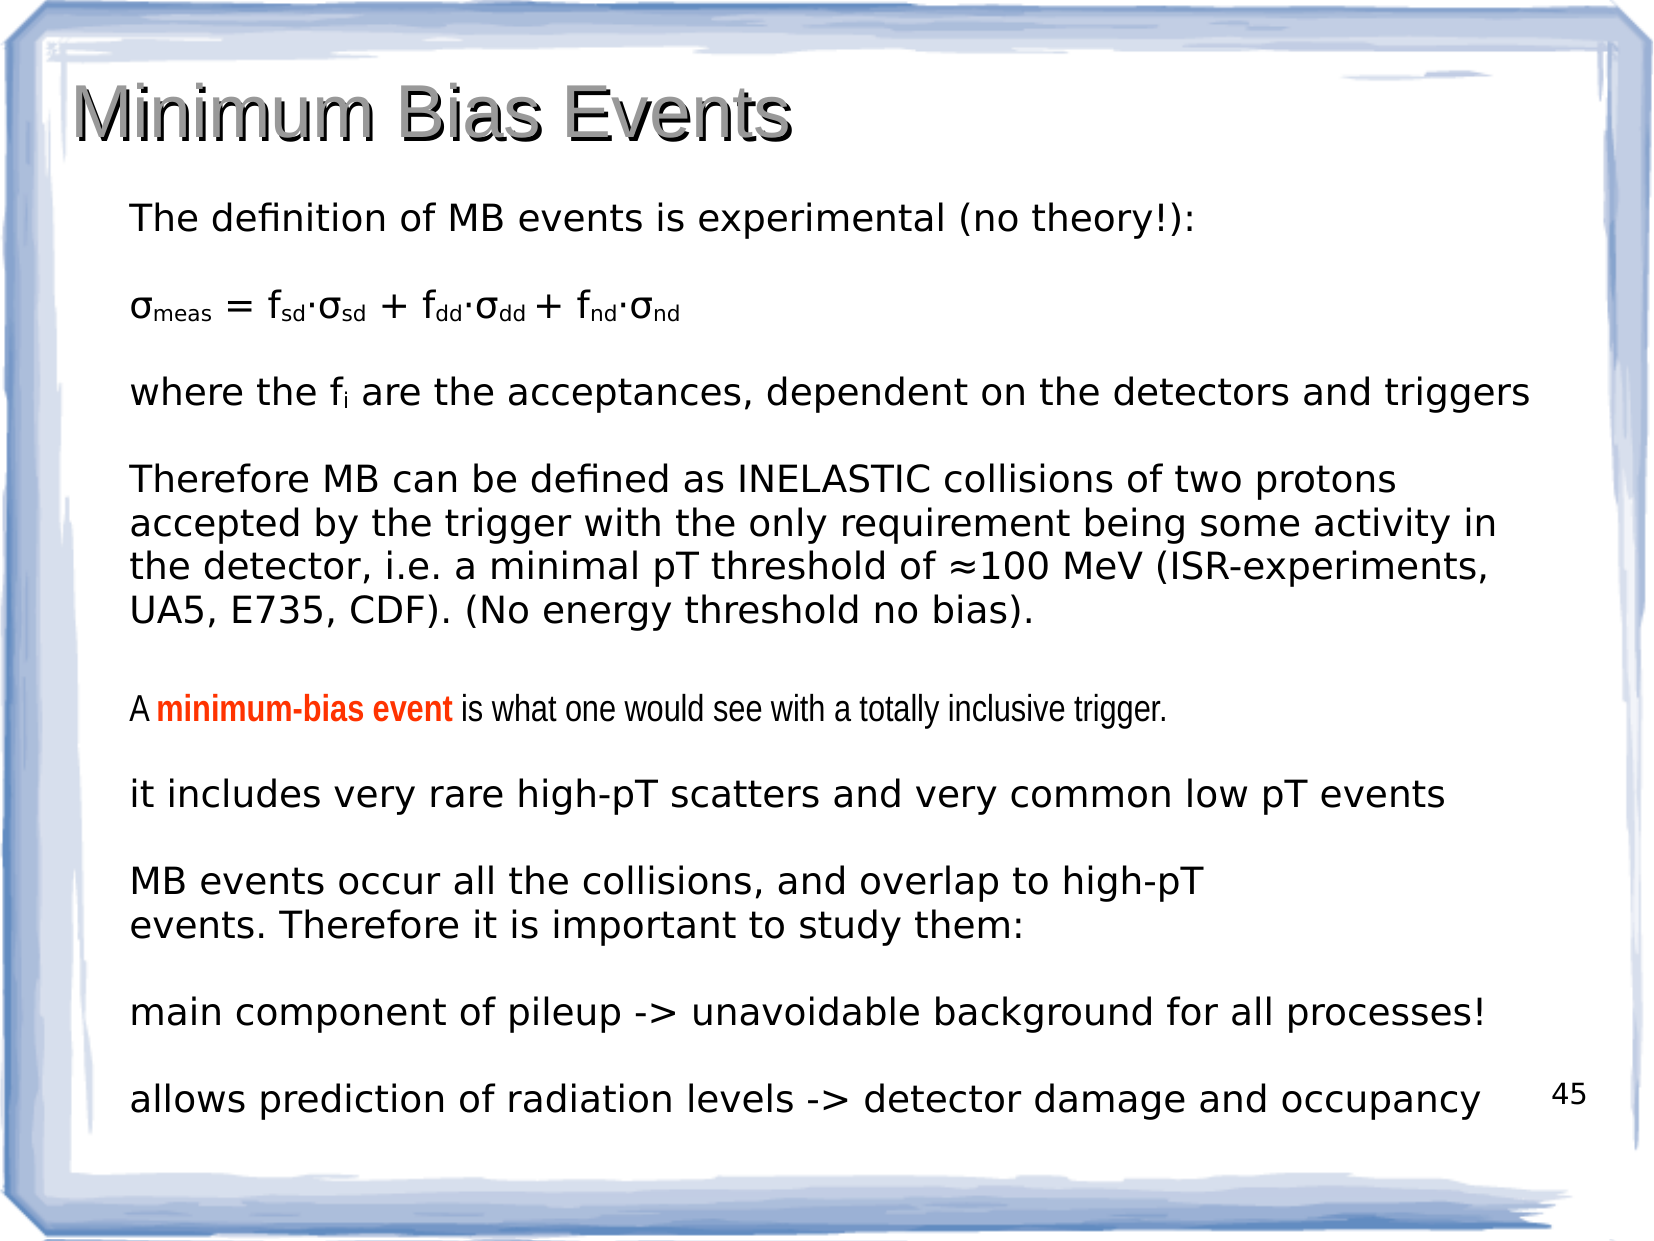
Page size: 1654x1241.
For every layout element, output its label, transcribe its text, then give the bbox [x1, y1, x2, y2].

title Minimum Bias Events [49, 31, 1063, 192]
text_box The definition of MB events is experimental (no theory!): σmeas = fsd·σsd + fdd·σdd + fnd·σnd where the fi are the acceptances, dependent on the detectors and triggers Therefore MB can be defined as INELASTIC collisions of two protons accepted by the trigger with the only requirement being some activity in the detector, i.e. a minimal pT threshold of ≈100 MeV (ISR-experiments, UA5, E735, CDF). (No energy threshold no bias). A minimum-bias event is what one would see with a totally inclusive trigger. it includes very rare high-pT scatters and very common low pT events MB events occur all the collisions, and overlap to high-pT events. Therefore it is important to study them: main component of pileup -> unavoidable background for all processes! allows prediction of radiation levels -> detector damage and occupancy [114, 146, 1552, 1196]
picture [0, 0, 1654, 1241]
